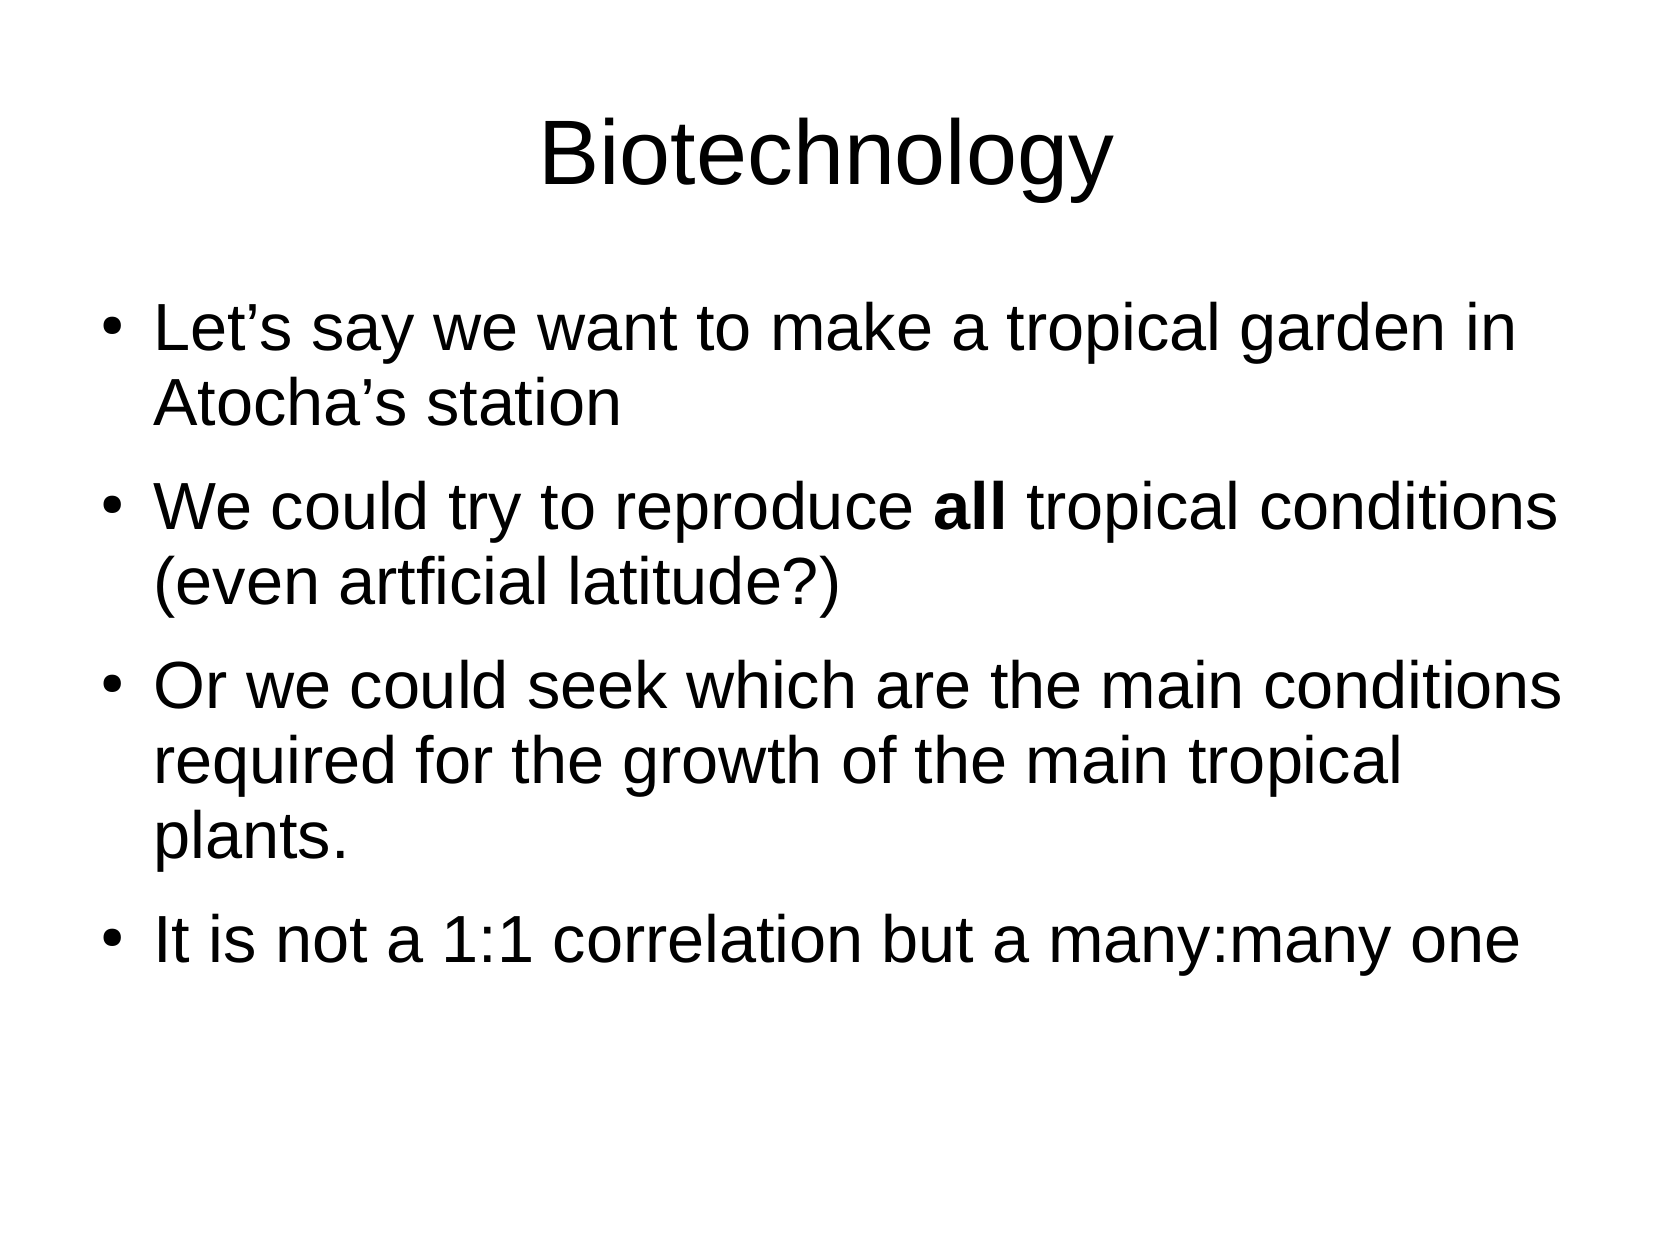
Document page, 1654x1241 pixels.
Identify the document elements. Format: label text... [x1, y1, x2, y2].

list Let’s say we want to make a tropical garden in Atocha’s station We could try to reproduce all tropical conditions (even artficial latitude?) Or we could seek which are the main conditions required for the growth of the main tropical plants. It is not a 1:1 correlation but a many:many one [82, 290, 1571, 1010]
title Biotechnology [82, 49, 1571, 257]
